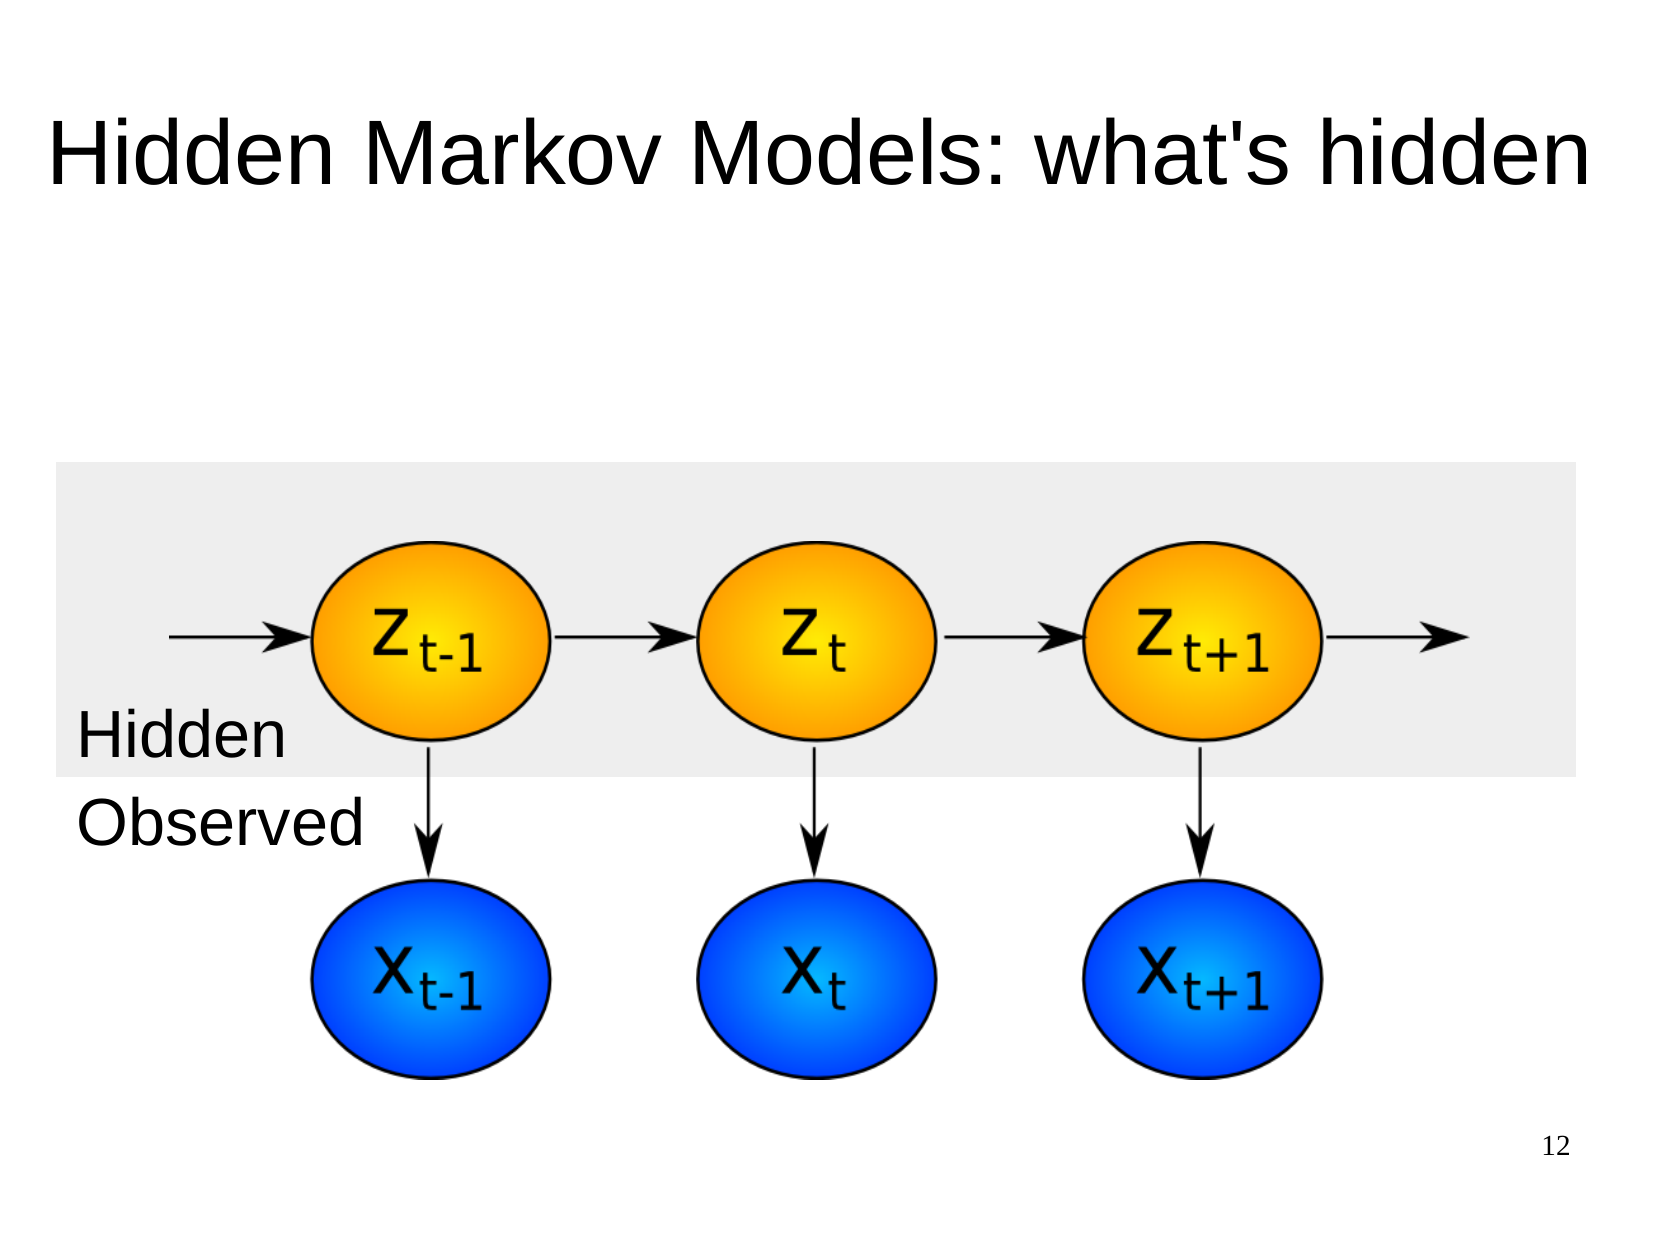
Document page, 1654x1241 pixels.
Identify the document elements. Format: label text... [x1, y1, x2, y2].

picture [169, 541, 1470, 1080]
text_box Hidden [61, 689, 545, 777]
text_box [55, 461, 1577, 778]
title Hidden Markov Models: what's hidden [4, 49, 1636, 257]
text_box Observed [61, 777, 545, 882]
